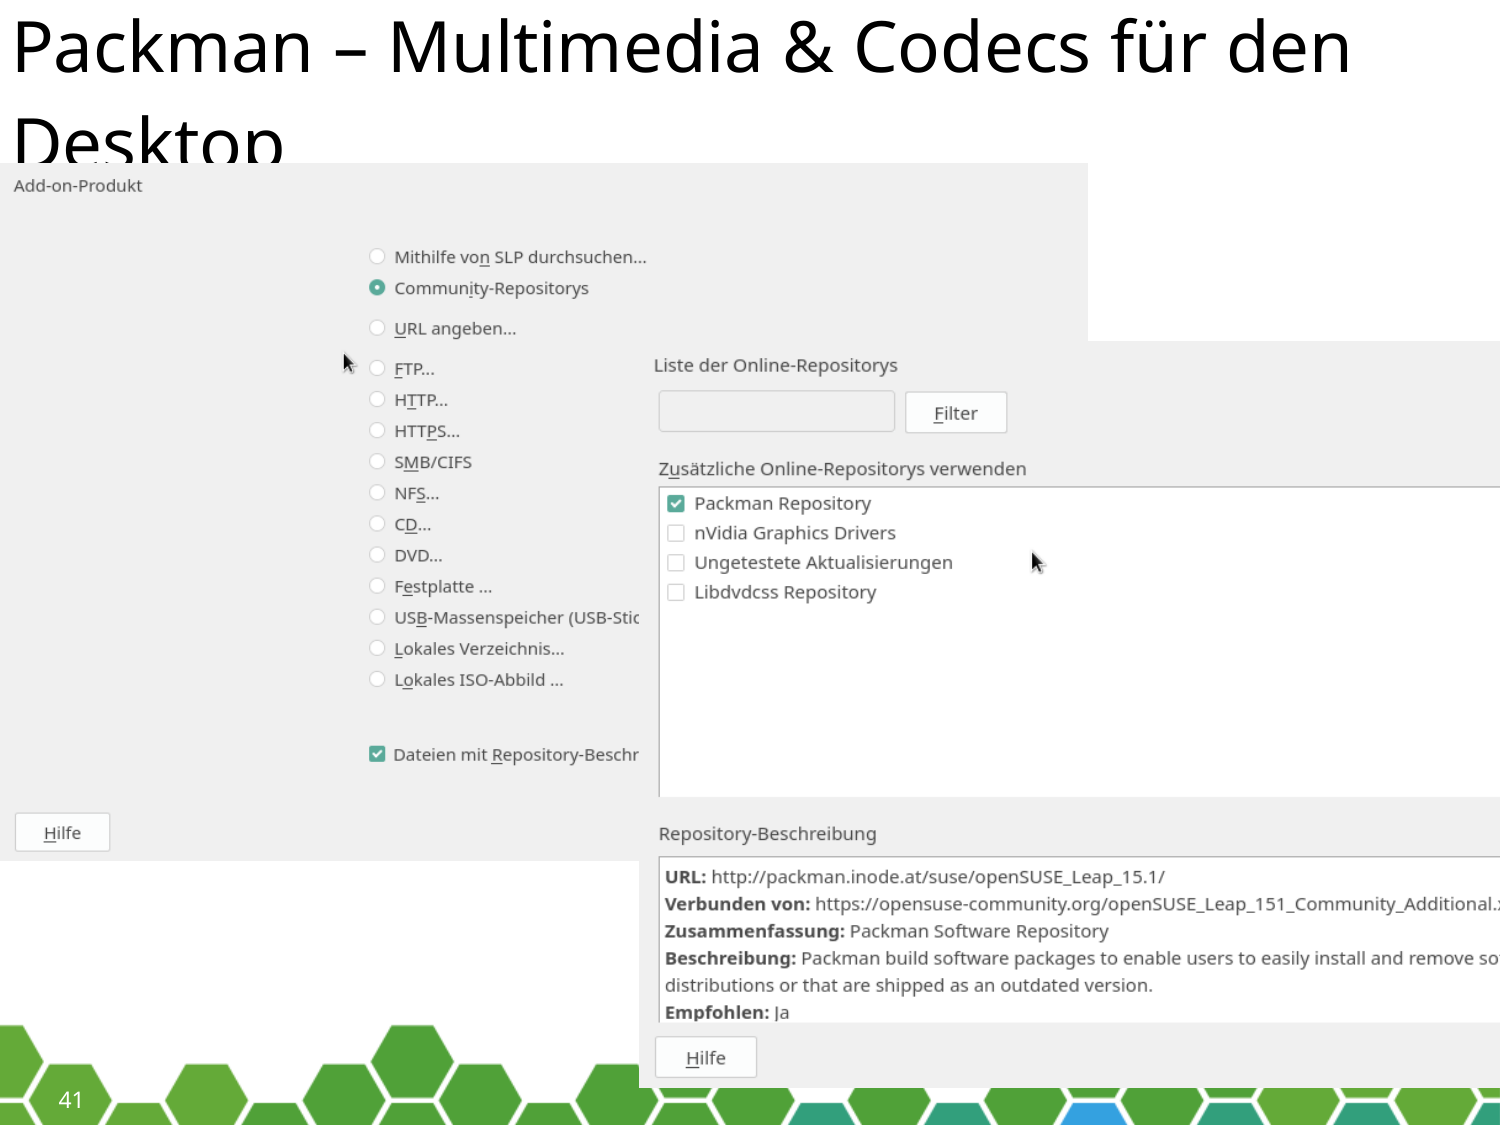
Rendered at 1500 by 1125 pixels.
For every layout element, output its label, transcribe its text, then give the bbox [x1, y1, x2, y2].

title Packman – Multimedia & Codecs für den Desktop [10, 4, 1500, 183]
picture [0, 163, 1500, 1125]
